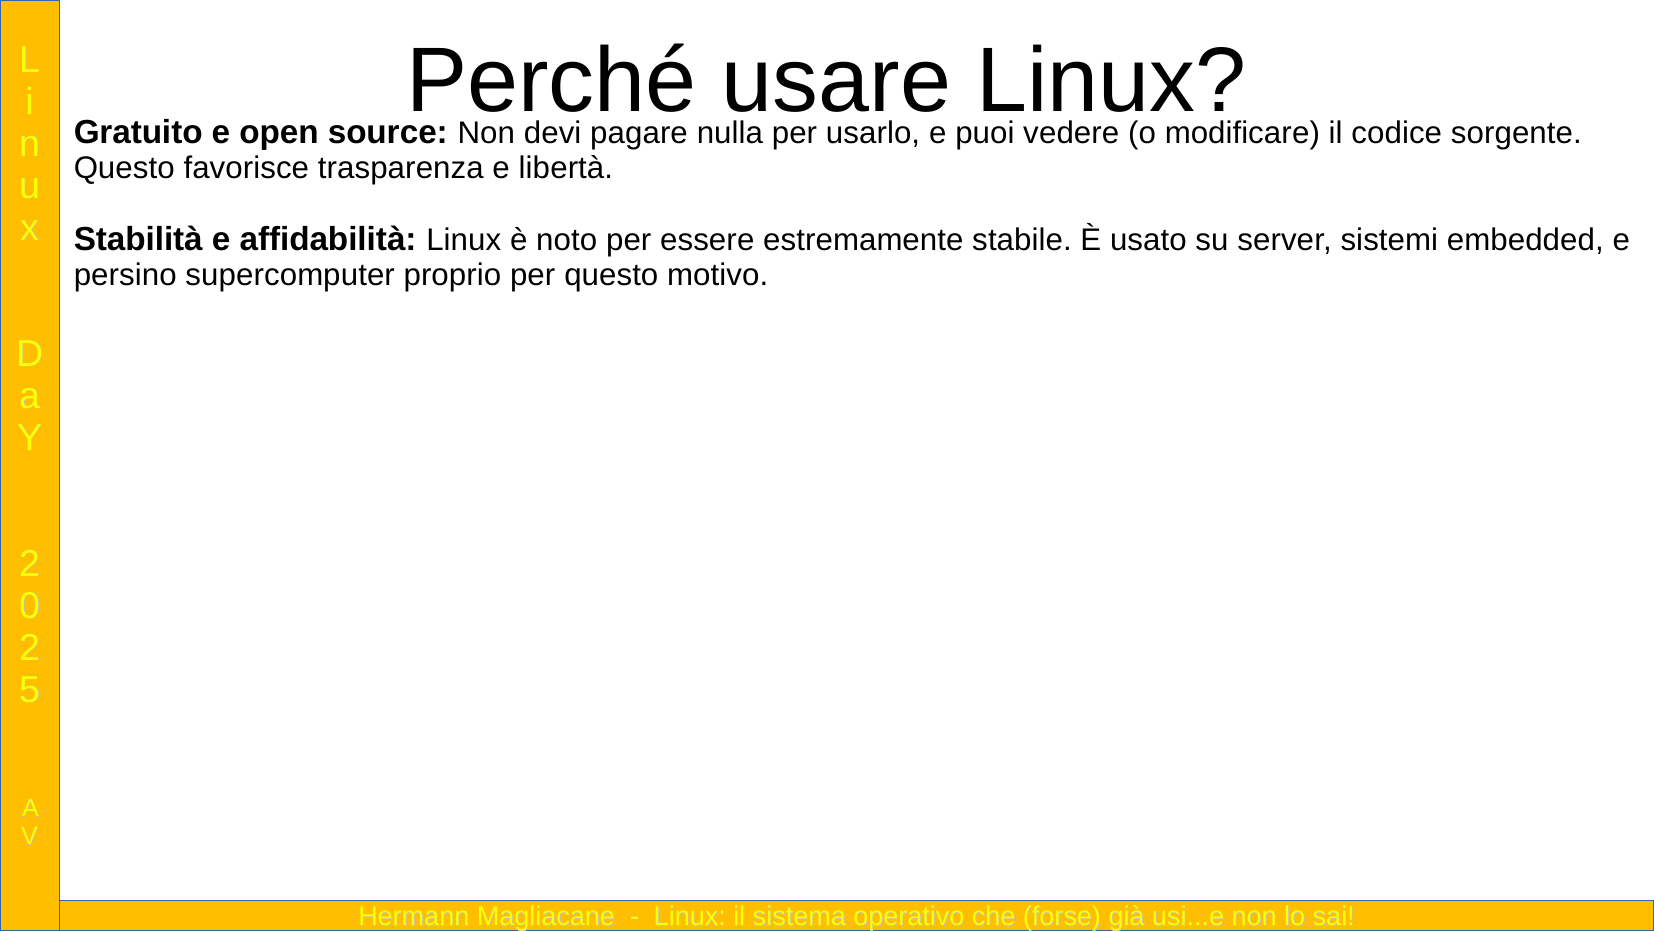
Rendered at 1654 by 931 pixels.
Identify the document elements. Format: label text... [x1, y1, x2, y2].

text_box Gratuito e open source: Non devi pagare nulla per usarlo, e puoi vedere (o modificare) il codice sorgente. Questo favorisce trasparenza e libertà. Stabilità e affidabilità: Linux è noto per essere estremamente stabile. È usato su server, sistemi embedded, e persino supercomputer proprio per questo motivo. [59, 106, 1654, 931]
text_box L i n u x D a Y 2 0 2 5 AV [0, 0, 60, 931]
title Perché usare Linux? [82, 1, 1571, 106]
